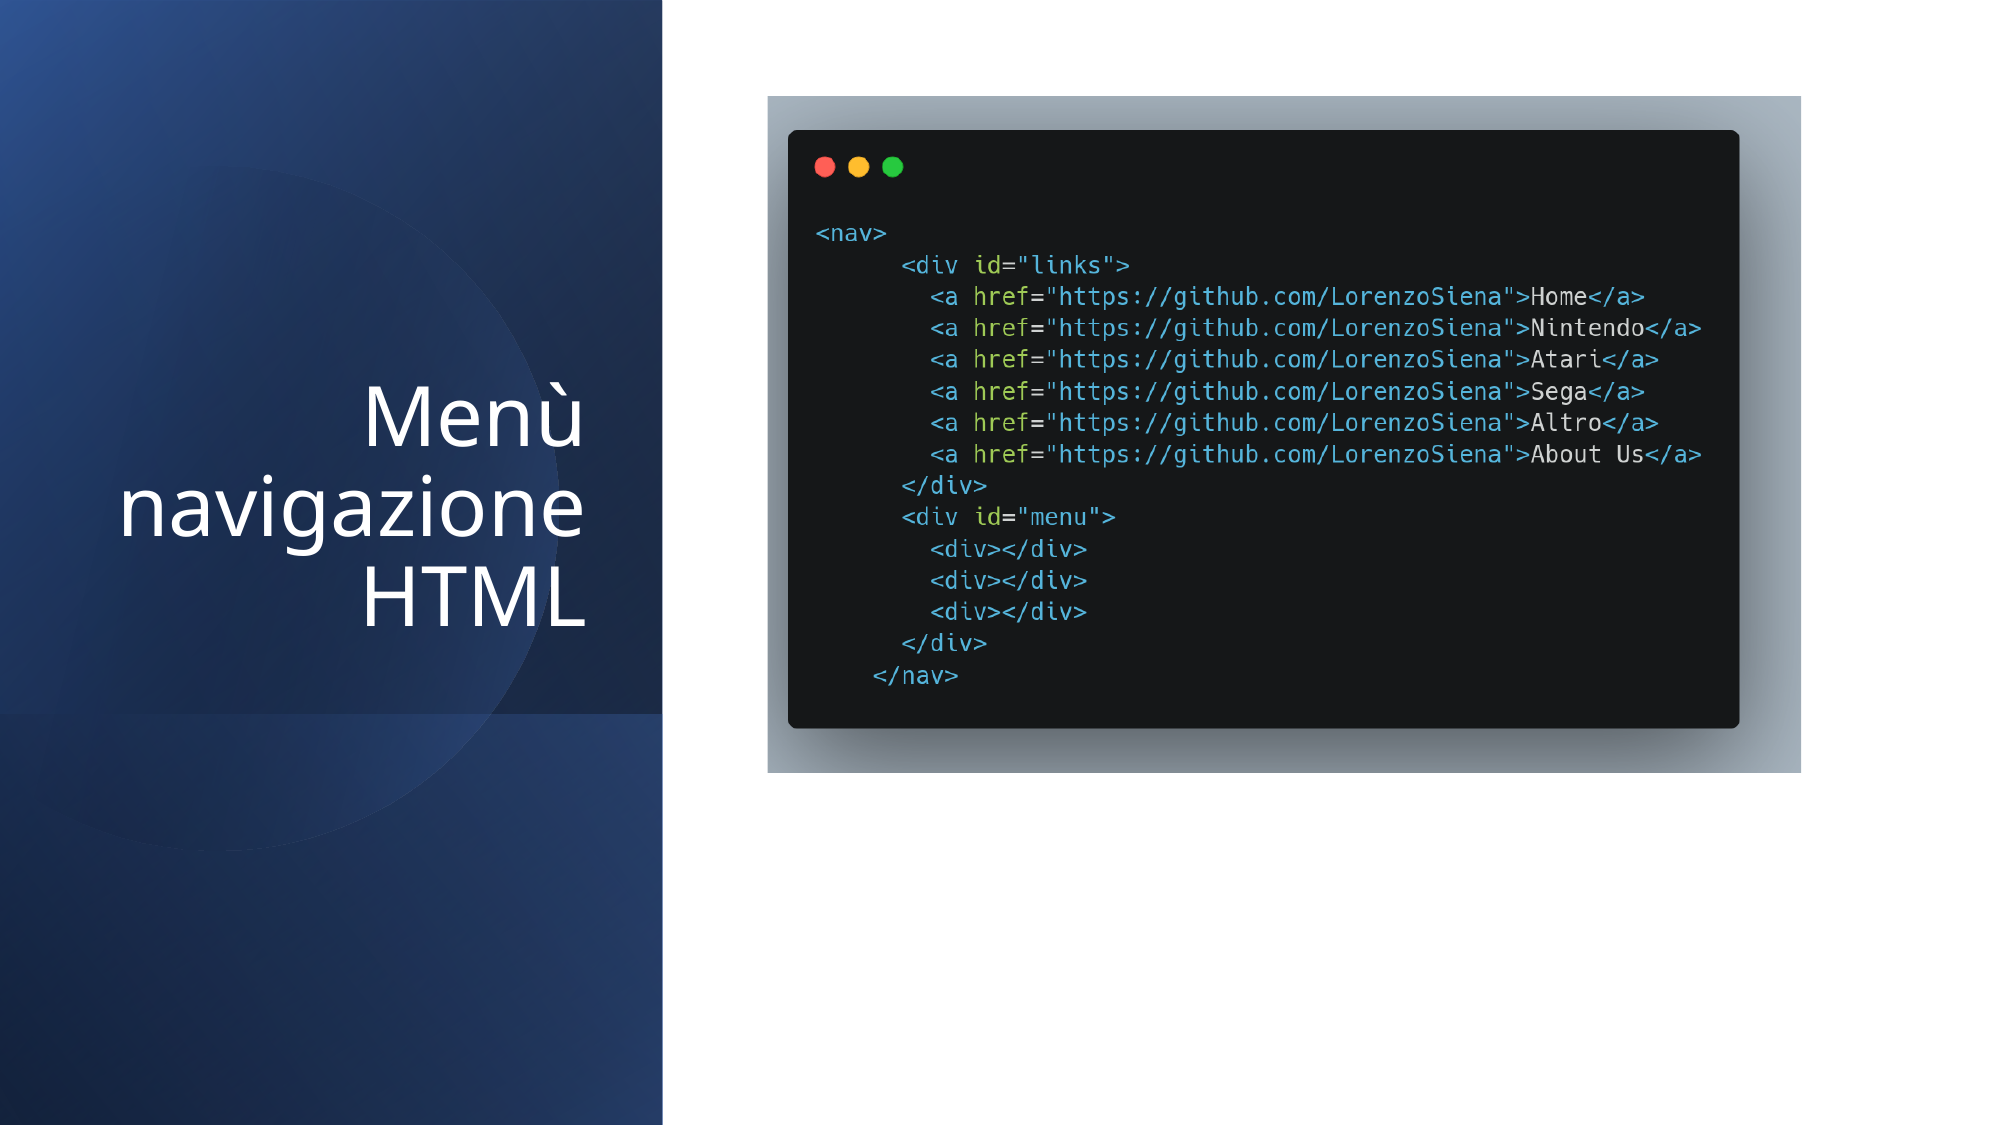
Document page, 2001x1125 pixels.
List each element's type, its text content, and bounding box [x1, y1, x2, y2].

picture [767, 96, 1802, 773]
text_box [0, 0, 2000, 1125]
title Menù navigazione HTML [76, 96, 602, 652]
